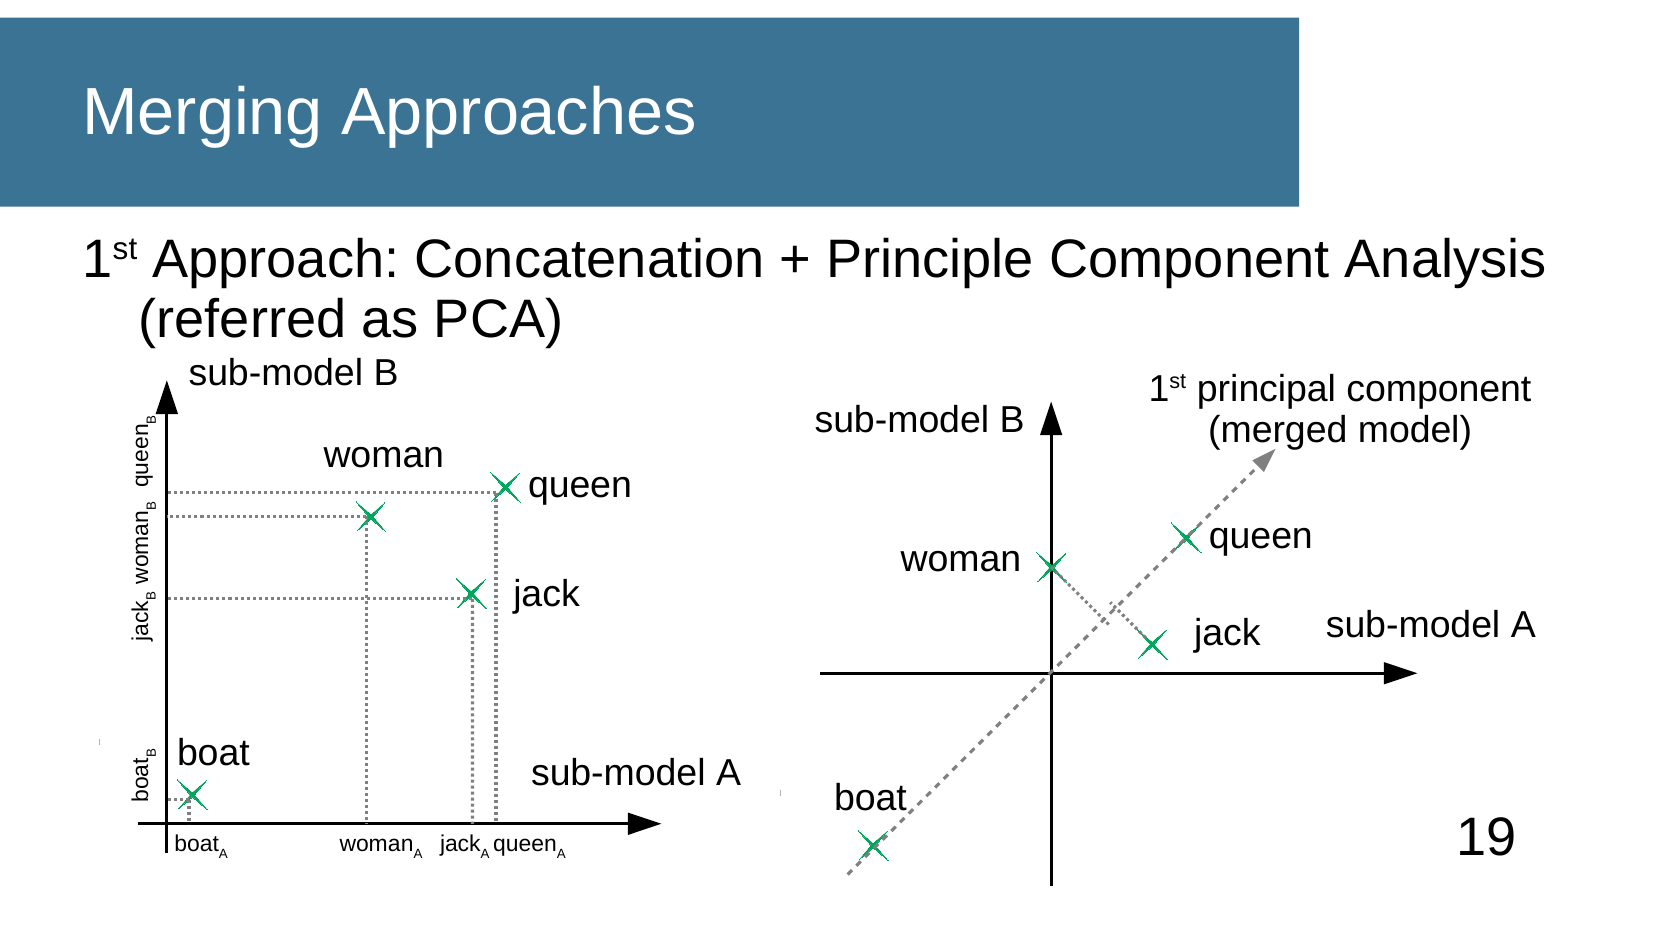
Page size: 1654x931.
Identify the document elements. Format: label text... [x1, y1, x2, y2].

text_box sub-model B [799, 392, 1040, 449]
text_box queenA [532, 820, 585, 869]
text_box [858, 830, 888, 860]
text_box [876, 848, 889, 861]
text_box jack [1179, 604, 1276, 662]
text_box woman [308, 427, 459, 487]
text_box jack [498, 565, 595, 623]
text_box queenB [117, 396, 166, 503]
text_box boat [819, 769, 943, 829]
text_box womanA [324, 820, 438, 869]
text_box [181, 785, 208, 810]
text_box jackA [438, 820, 532, 869]
text_box [490, 472, 521, 503]
text_box [356, 501, 386, 532]
text_box sub-model A [1311, 596, 1551, 654]
text_box womanB [117, 503, 166, 600]
text_box [1171, 522, 1202, 553]
text_box queen [1194, 507, 1335, 567]
text_box boatB [117, 711, 166, 818]
title Merging Approaches [82, 35, 1234, 189]
list 1st Approach: Concatenation + Principle Component Analysis (referred as PCA) [82, 224, 1571, 764]
text_box boat [166, 724, 279, 785]
text_box [456, 578, 487, 609]
text_box [178, 799, 187, 809]
text_box boatA [159, 821, 266, 869]
text_box queen [513, 456, 654, 517]
text_box woman [885, 530, 1036, 591]
text_box sub-model A [516, 744, 756, 801]
text_box 1st principal component (merged model) [1133, 360, 1547, 459]
text_box jackB [117, 600, 166, 657]
text_box sub-model B [173, 344, 414, 402]
text_box [1036, 552, 1066, 582]
text_box [1138, 630, 1168, 660]
